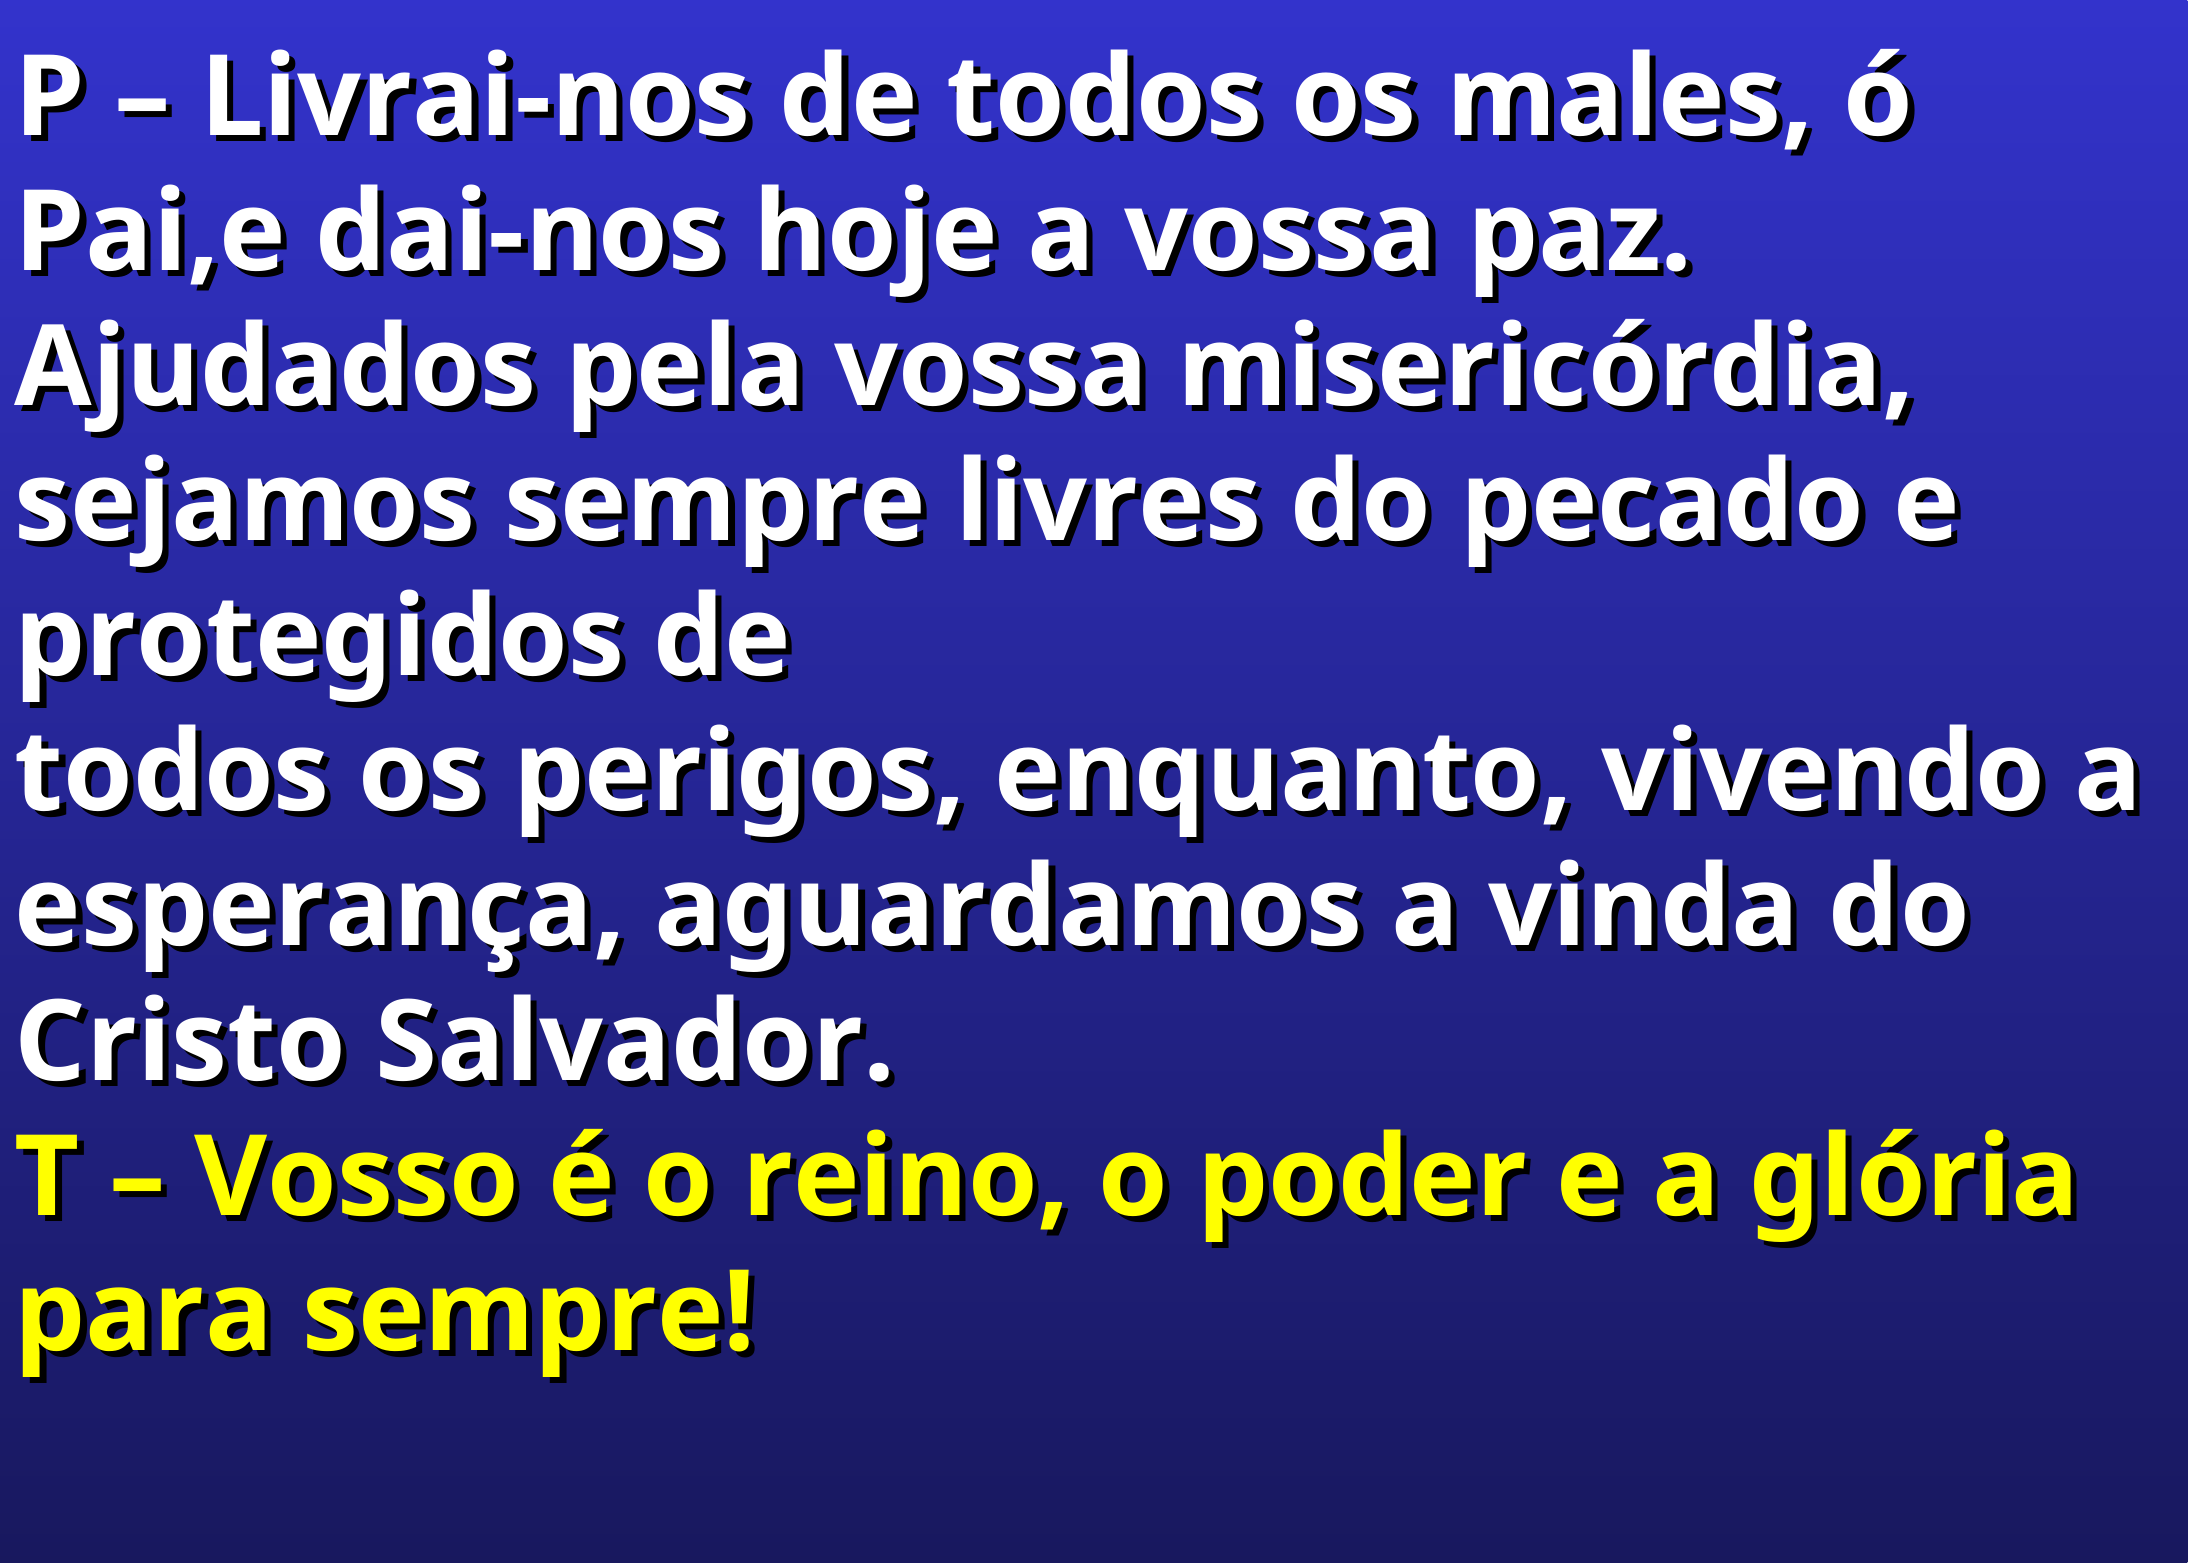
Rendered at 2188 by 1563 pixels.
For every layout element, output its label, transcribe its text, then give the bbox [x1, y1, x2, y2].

text_box P – Livrai-nos de todos os males, ó Pai,e dai-nos hoje a vossa paz. Ajudados pela vossa misericórdia, sejamos sempre livres do pecado e protegidos de todos os perigos, enquanto, vivendo a esperança, aguardamos a vinda do Cristo Salvador. T – Vosso é o reino, o poder e a glória para sempre! [0, 15, 2188, 1381]
